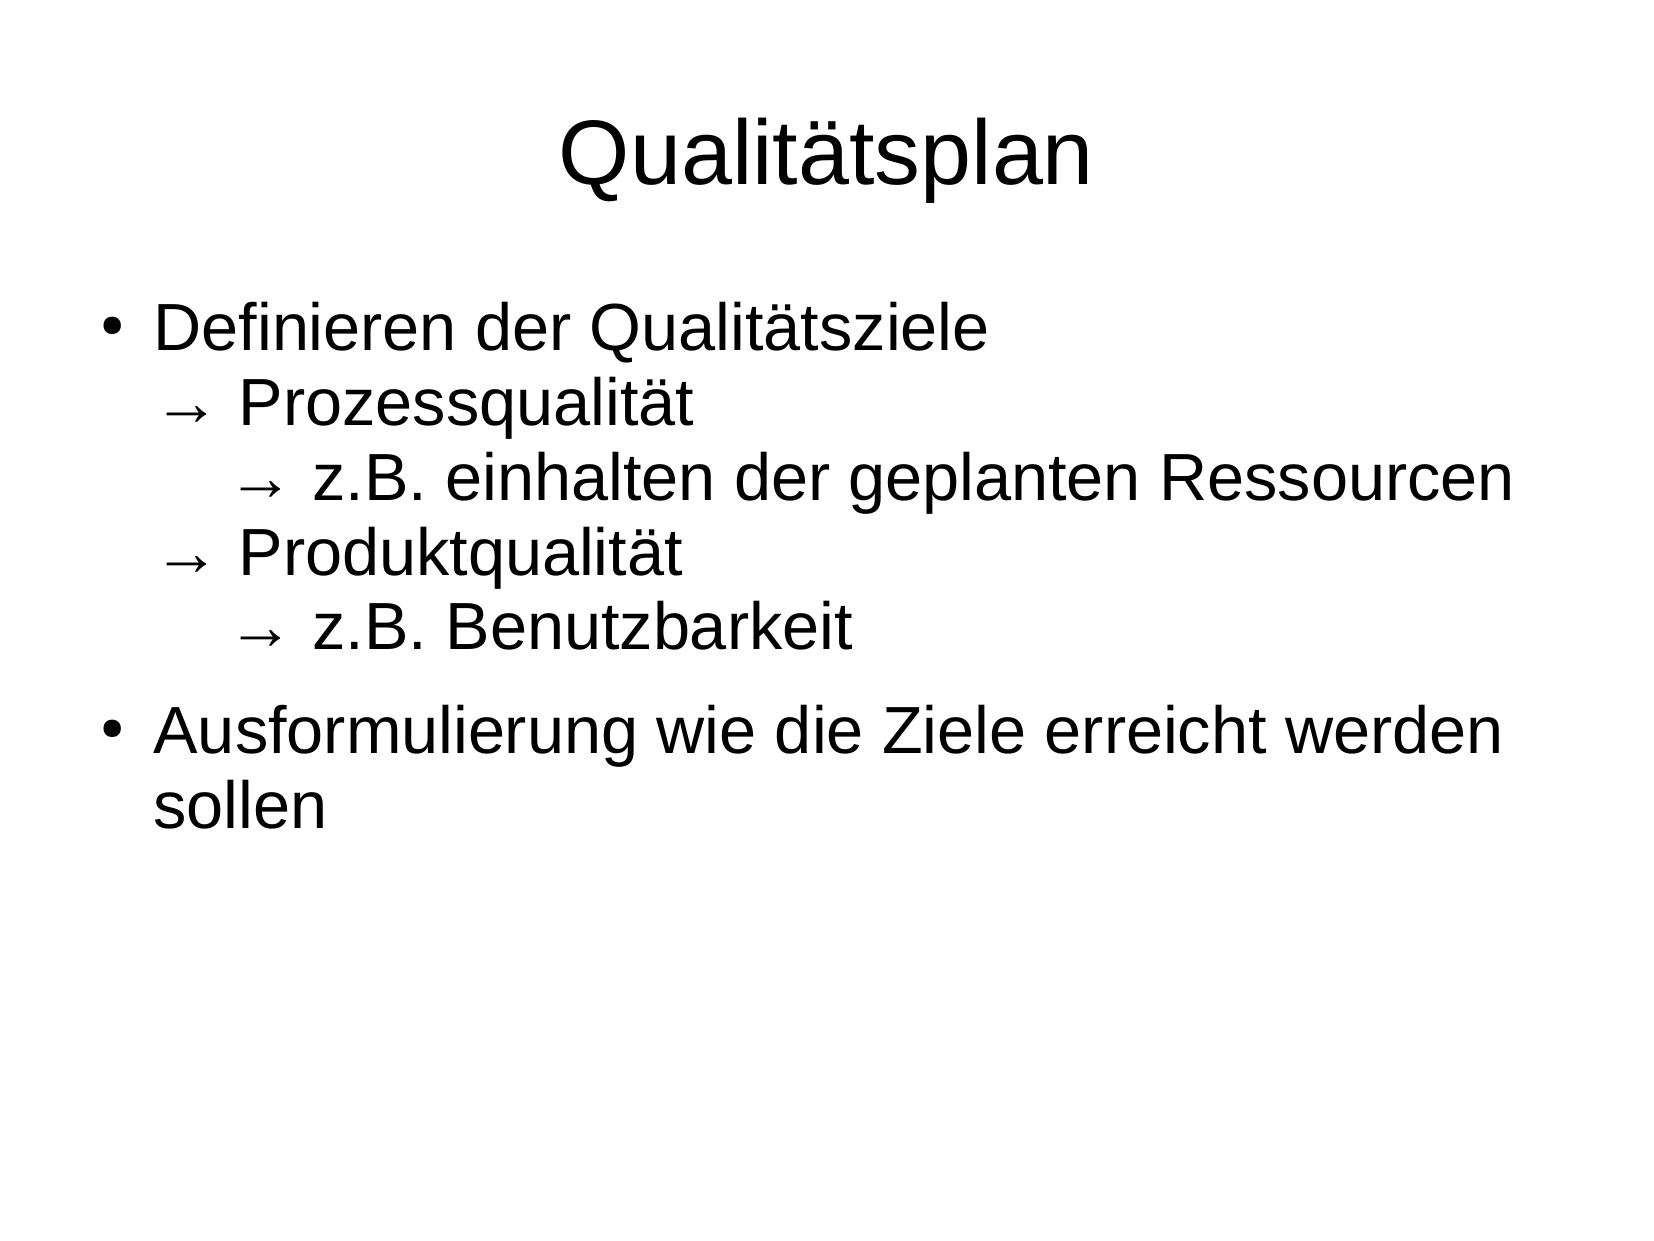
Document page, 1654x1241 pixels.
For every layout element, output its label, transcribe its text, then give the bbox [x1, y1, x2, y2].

list Definieren der Qualitätsziele → Prozessqualität → z.B. einhalten der geplanten Ressourcen → Produktqualität → z.B. Benutzbarkeit Ausformulierung wie die Ziele erreicht werden sollen [82, 290, 1571, 1109]
title Qualitätsplan [82, 49, 1571, 257]
